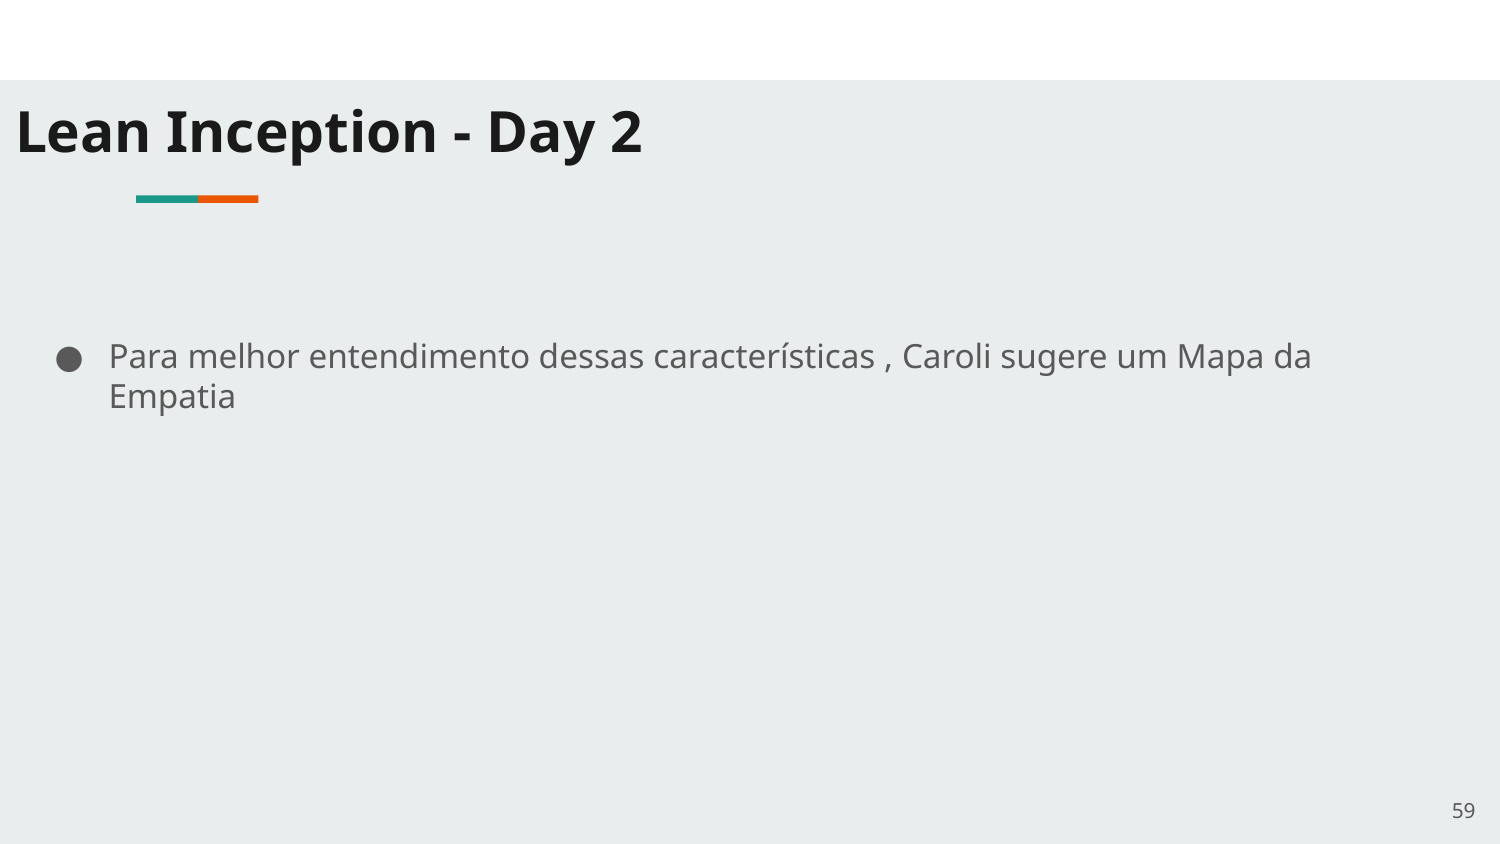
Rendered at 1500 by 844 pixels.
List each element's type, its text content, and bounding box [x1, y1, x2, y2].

slide_number <number> [1400, 779, 1491, 844]
subtitle Para melhor entendimento dessas características , Caroli sugere um Mapa da Empatia [18, 235, 1466, 787]
title Lean Inception - Day 2 [0, 80, 1101, 181]
